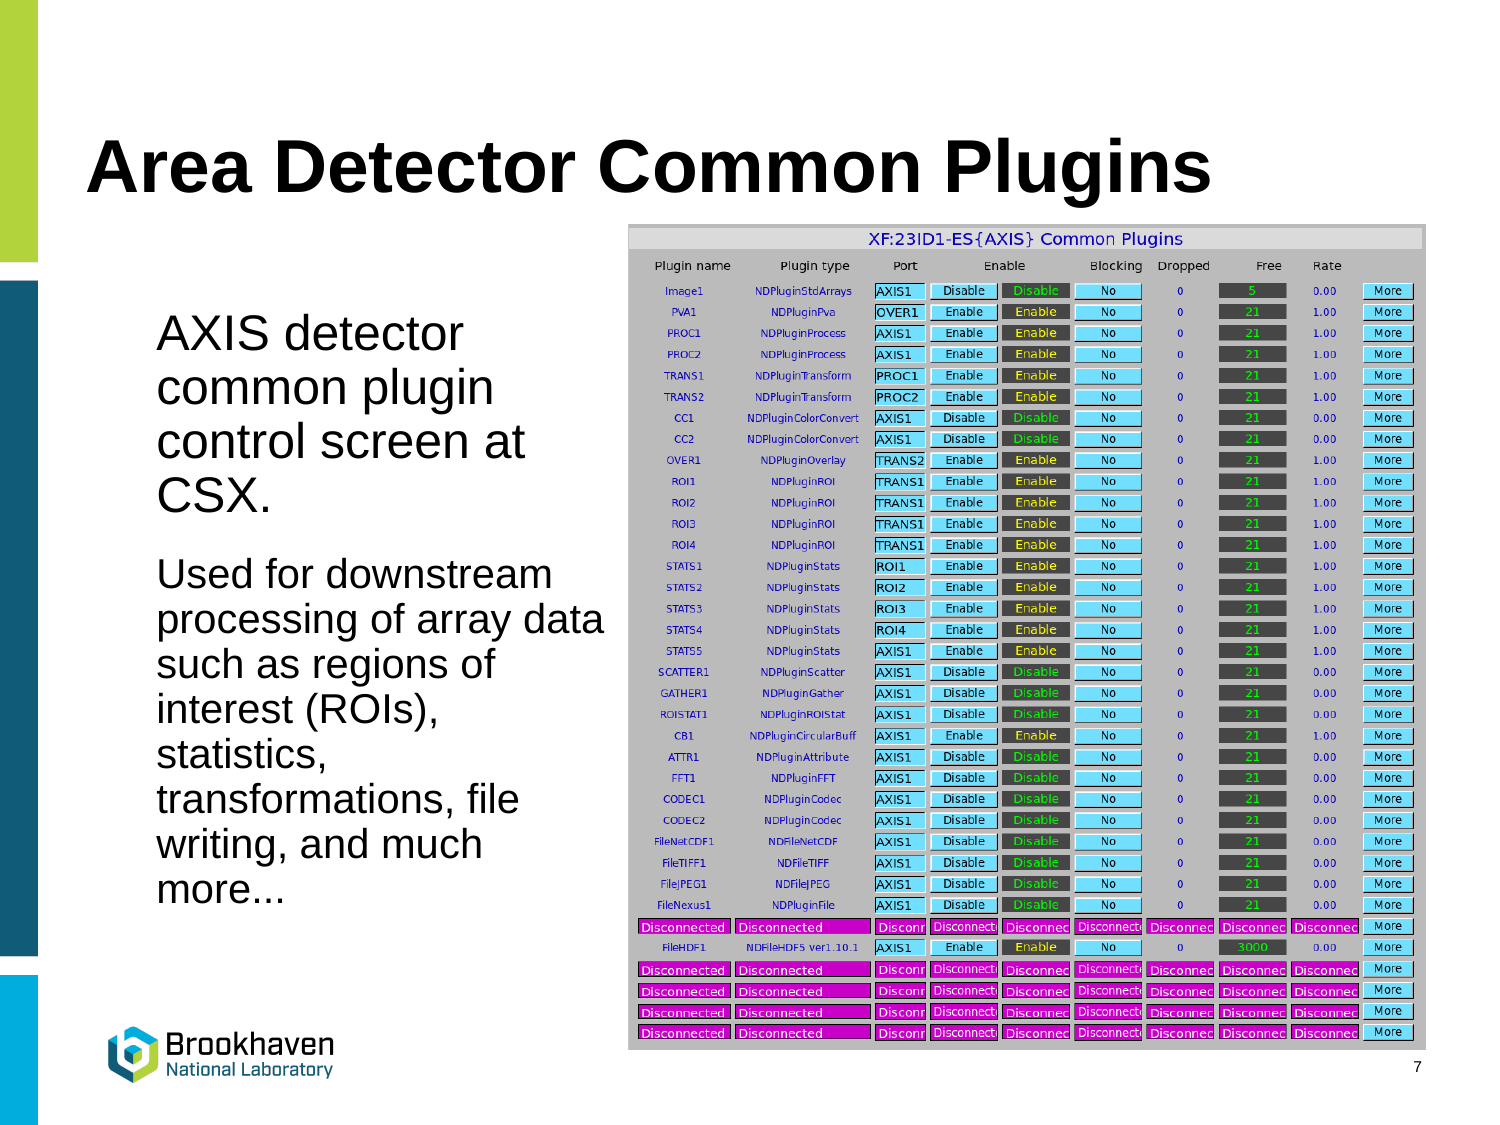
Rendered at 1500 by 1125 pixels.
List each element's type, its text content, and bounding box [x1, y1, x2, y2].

picture [0, 0, 1500, 1125]
title Area Detector Common Plugins [70, 59, 1430, 278]
slide_number <number> [1376, 1036, 1430, 1097]
list AXIS detector common plugin control screen at CSX. Used for downstream processing of array data such as regions of interest (ROIs), statistics, transformations, file writing, and much more... [70, 299, 628, 991]
